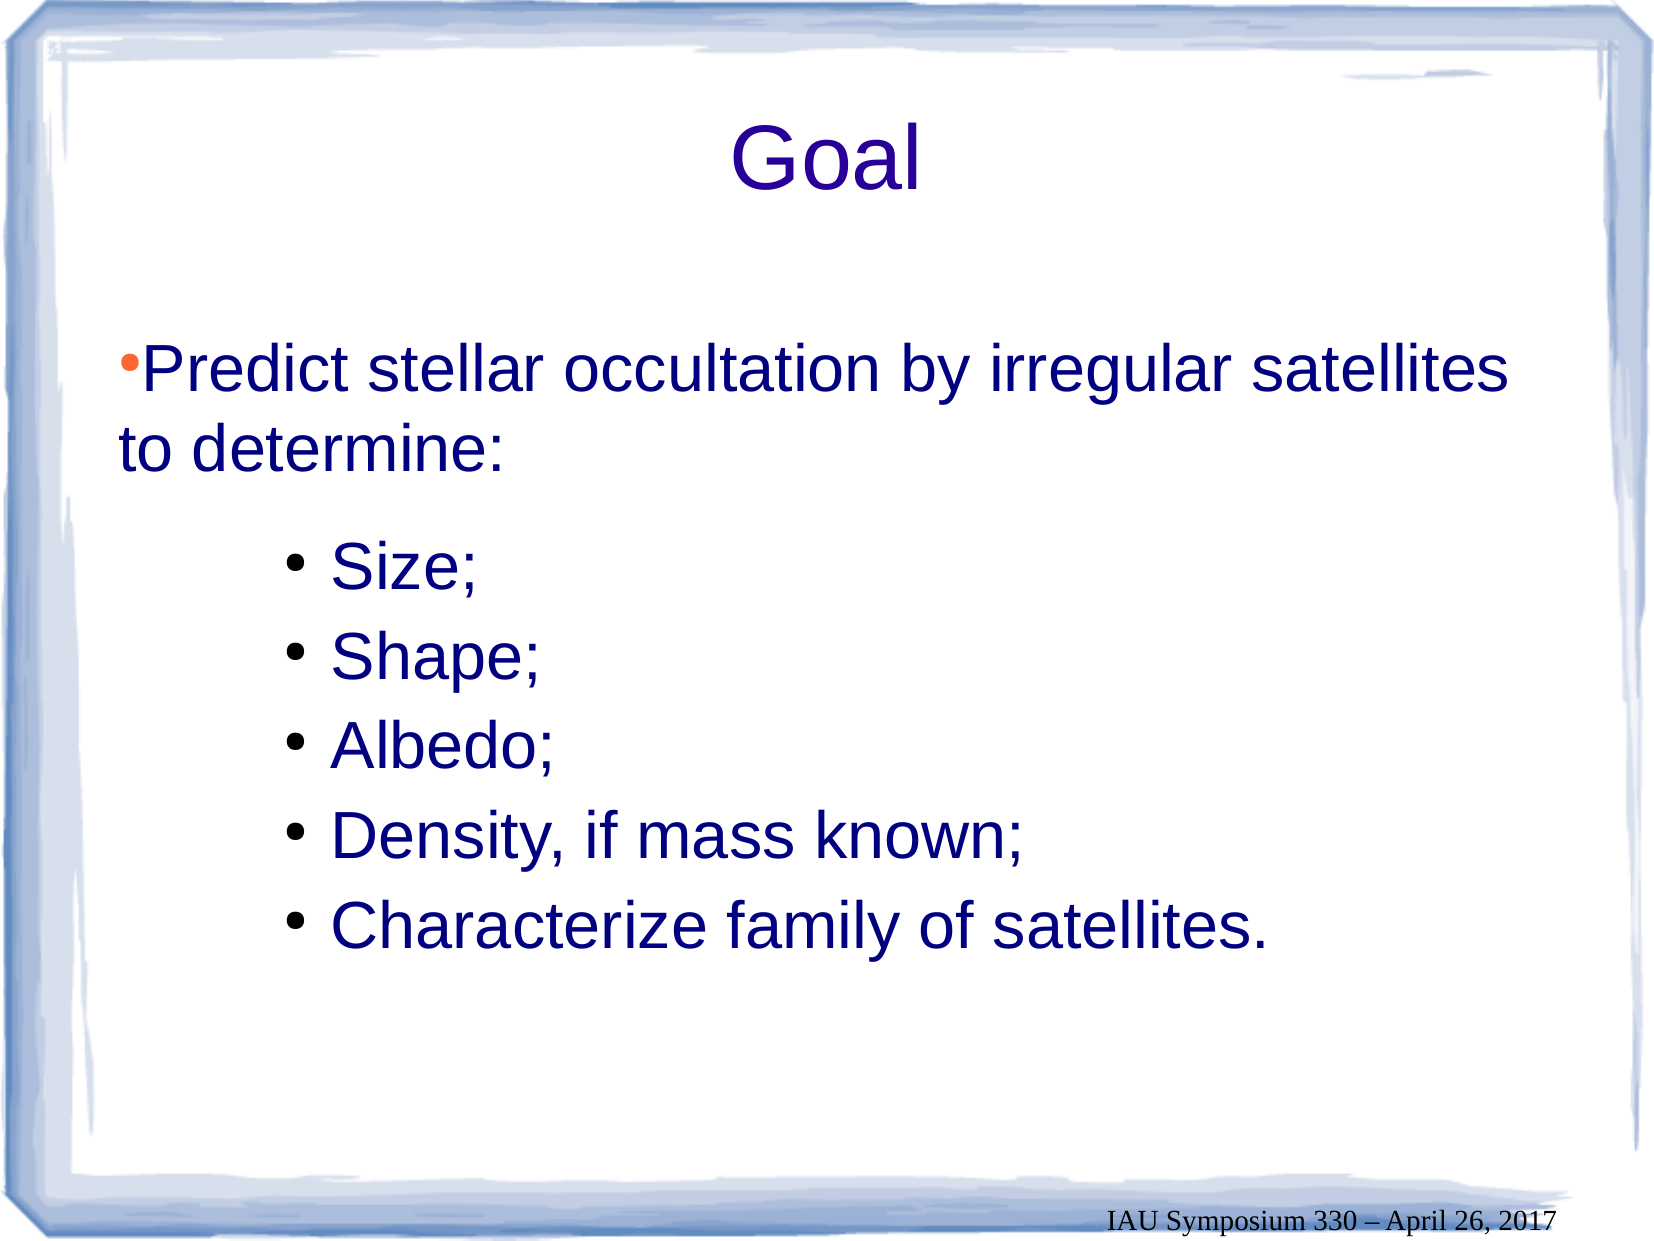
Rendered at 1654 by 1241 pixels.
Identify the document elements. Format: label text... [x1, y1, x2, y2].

picture [0, 0, 1654, 1241]
text_box IAU Symposium 330 – April 26, 2017 [1070, 1201, 1595, 1232]
